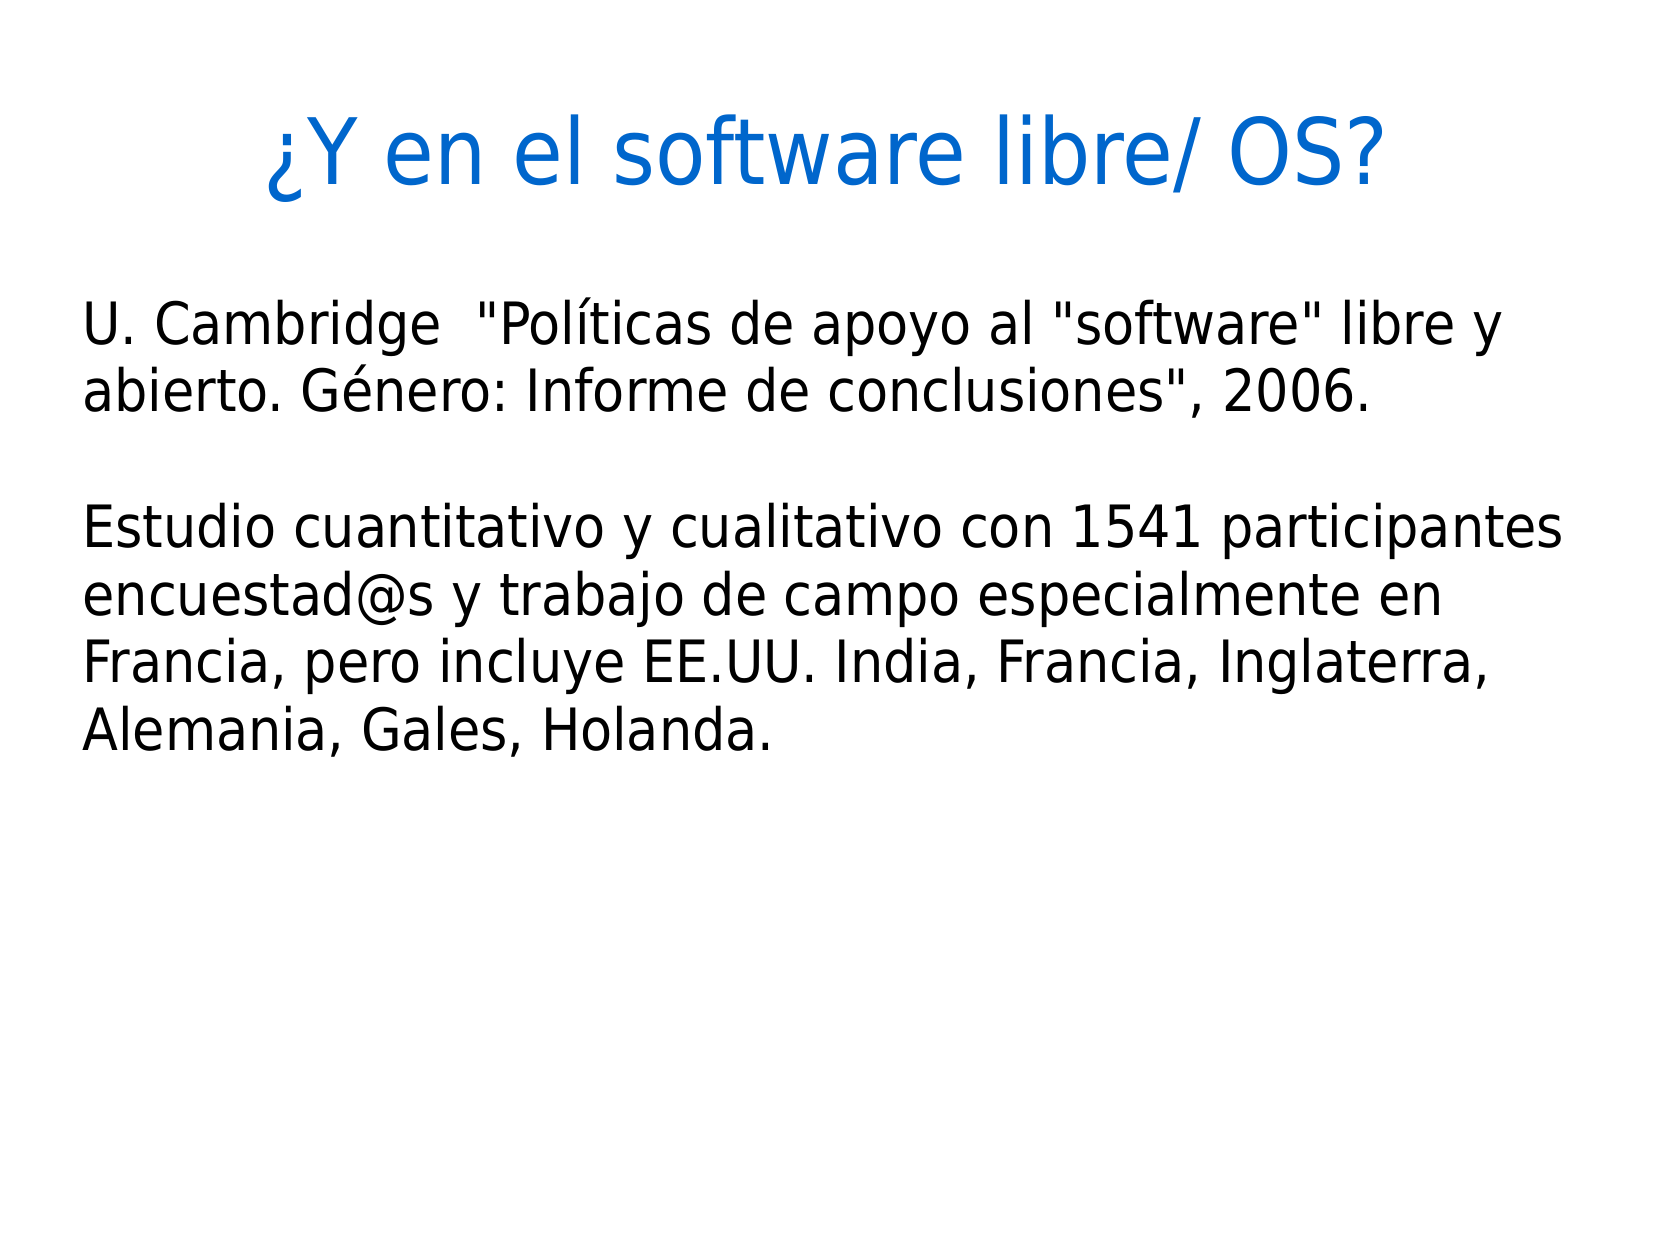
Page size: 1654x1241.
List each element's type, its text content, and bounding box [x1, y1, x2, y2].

title ¿Y en el software libre/ OS? [82, 49, 1571, 257]
list U. Cambridge "Políticas de apoyo al "software" libre y abierto. Género: Informe de conclusiones", 2006. Estudio cuantitativo y cualitativo con 1541 participantes encuestad@s y trabajo de campo especialmente en Francia, pero incluye EE.UU. India, Francia, Inglaterra, Alemania, Gales, Holanda. [82, 290, 1571, 1010]
